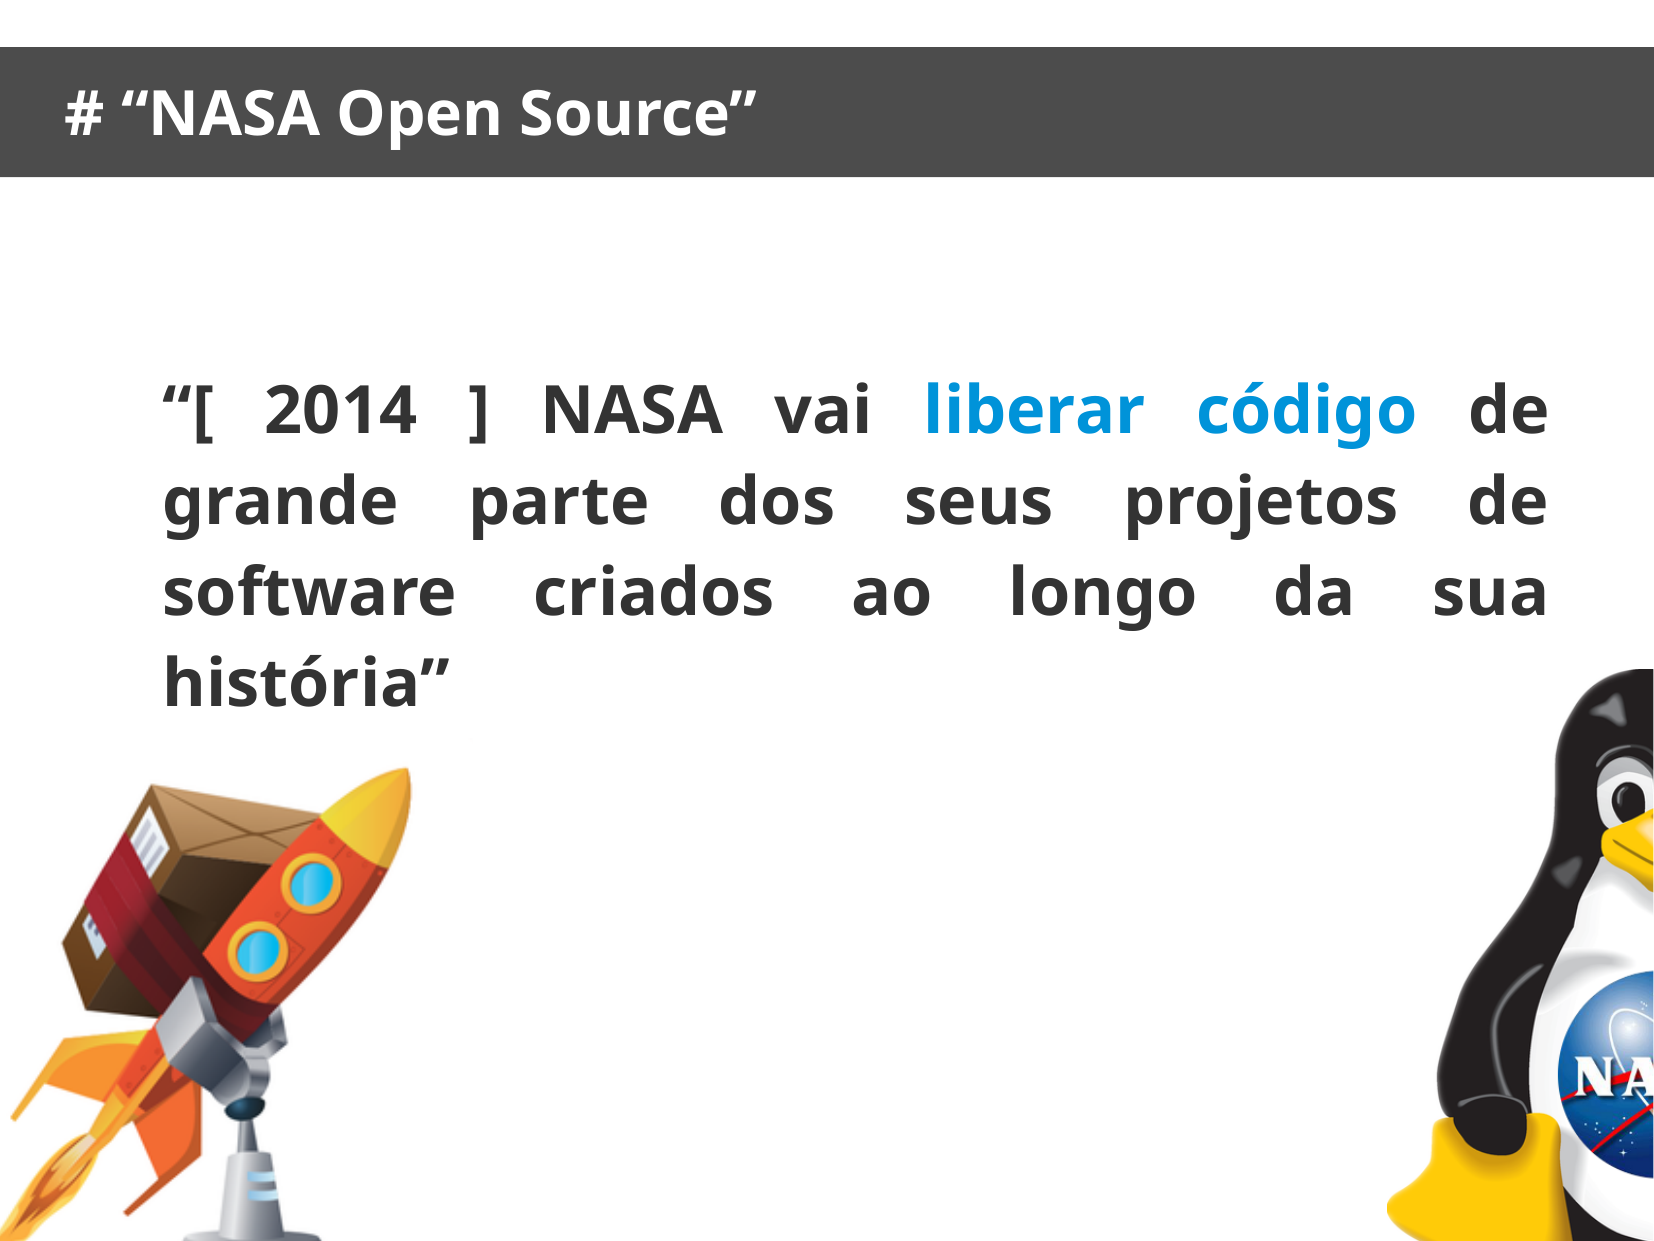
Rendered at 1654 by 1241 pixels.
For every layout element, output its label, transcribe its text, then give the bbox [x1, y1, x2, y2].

picture [1387, 669, 1654, 1241]
text_box [0, 47, 1654, 178]
text_box # “NASA Open Source” [49, 61, 764, 159]
text_box “[ 2014 ] NASA vai liberar código de grande parte dos seus projetos de software criados ao longo da sua história” [147, 355, 1565, 595]
picture [0, 738, 473, 1241]
